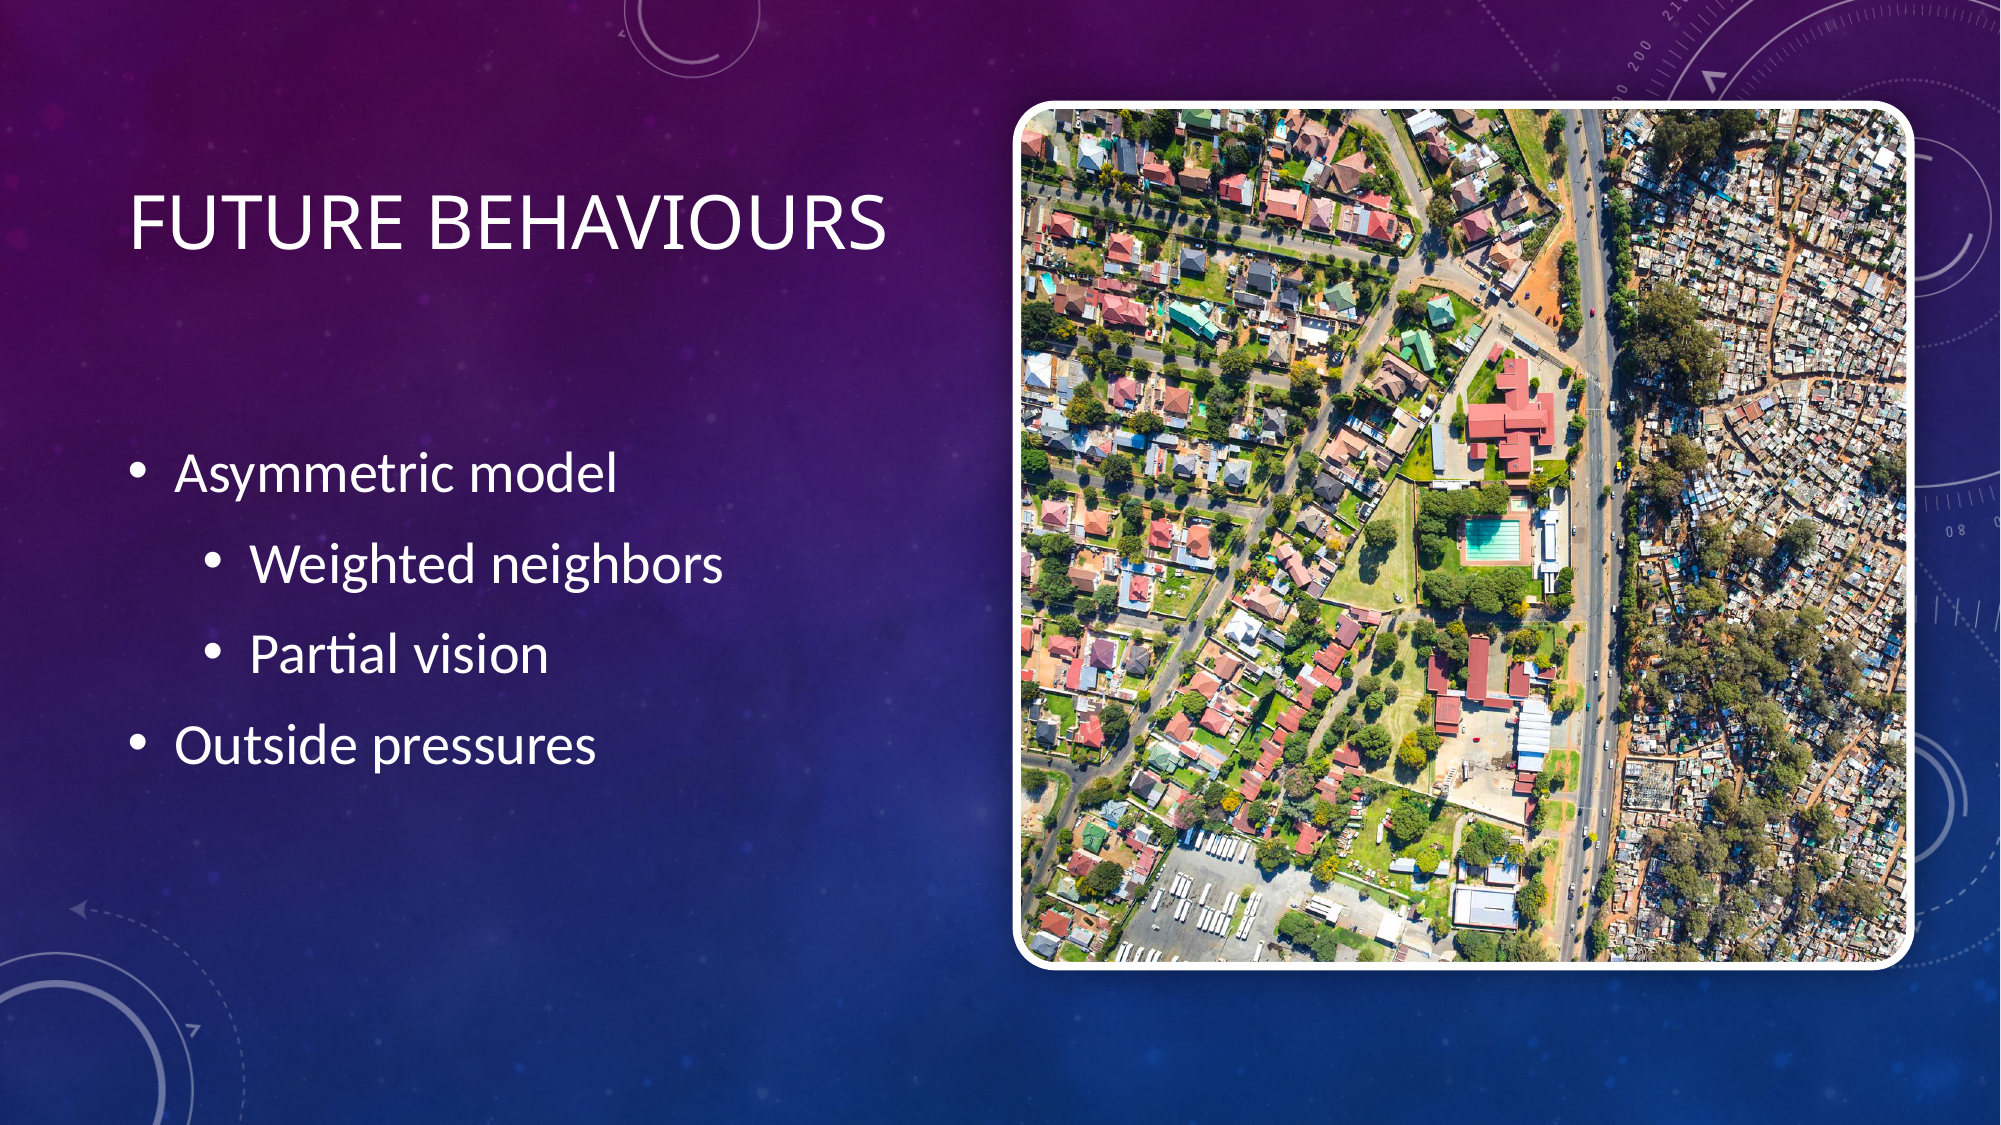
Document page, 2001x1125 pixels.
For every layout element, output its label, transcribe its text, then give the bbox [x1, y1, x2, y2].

picture [0, 0, 2001, 1125]
text_box [1016, 104, 1911, 967]
title Future behaviours [112, 99, 969, 339]
list Asymmetric model Weighted neighbors Partial vision Outside pressures [112, 351, 969, 950]
